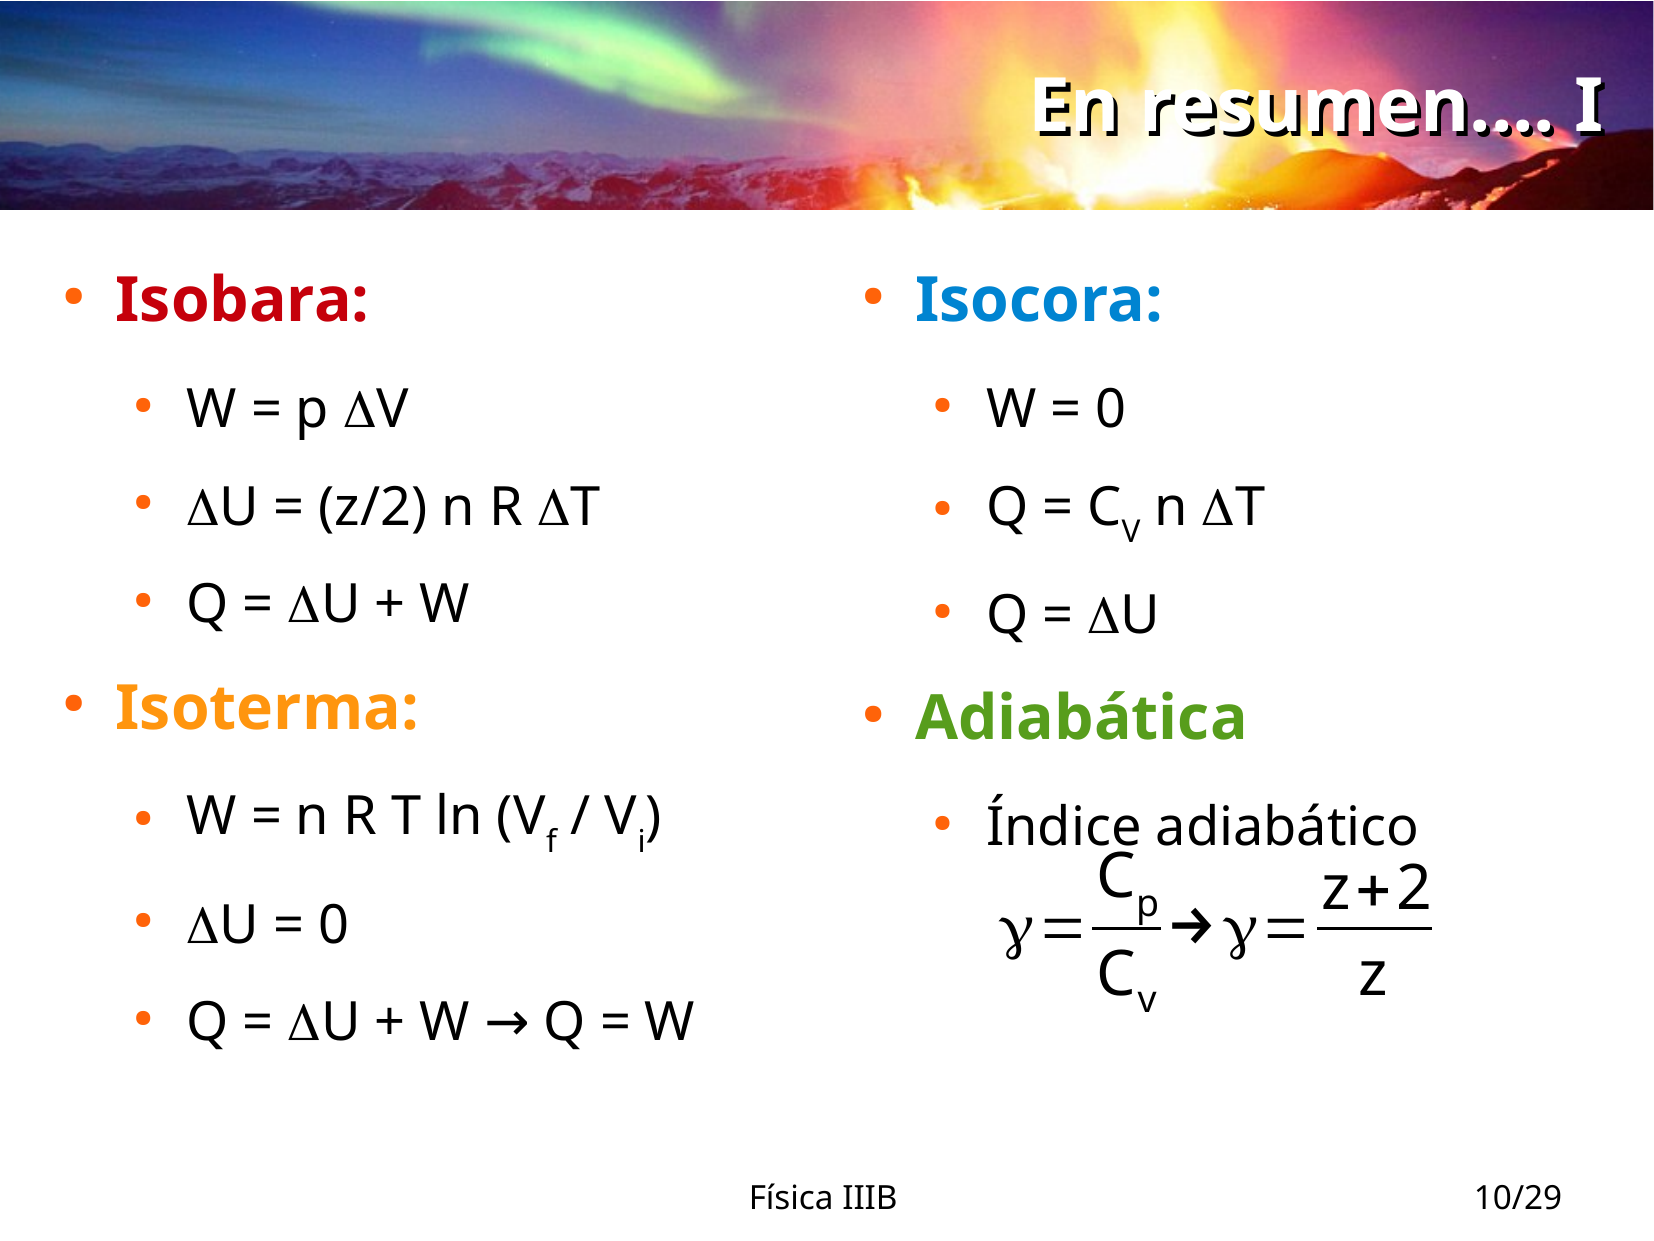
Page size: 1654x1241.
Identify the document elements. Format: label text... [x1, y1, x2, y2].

list Isocora: W = 0 Q = CV n DT Q = DU Adiabática Índice adiabático [844, 255, 1606, 1156]
title En resumen.... I [45, 15, 1606, 191]
picture [0, 1, 1654, 210]
chart [990, 837, 1441, 1022]
list Isobara: W = p DV DU = (z/2) n R DT Q = DU + W Isoterma: W = n R T ln (Vf / Vi) DU = 0 Q = DU + W → Q = W [45, 255, 807, 1156]
